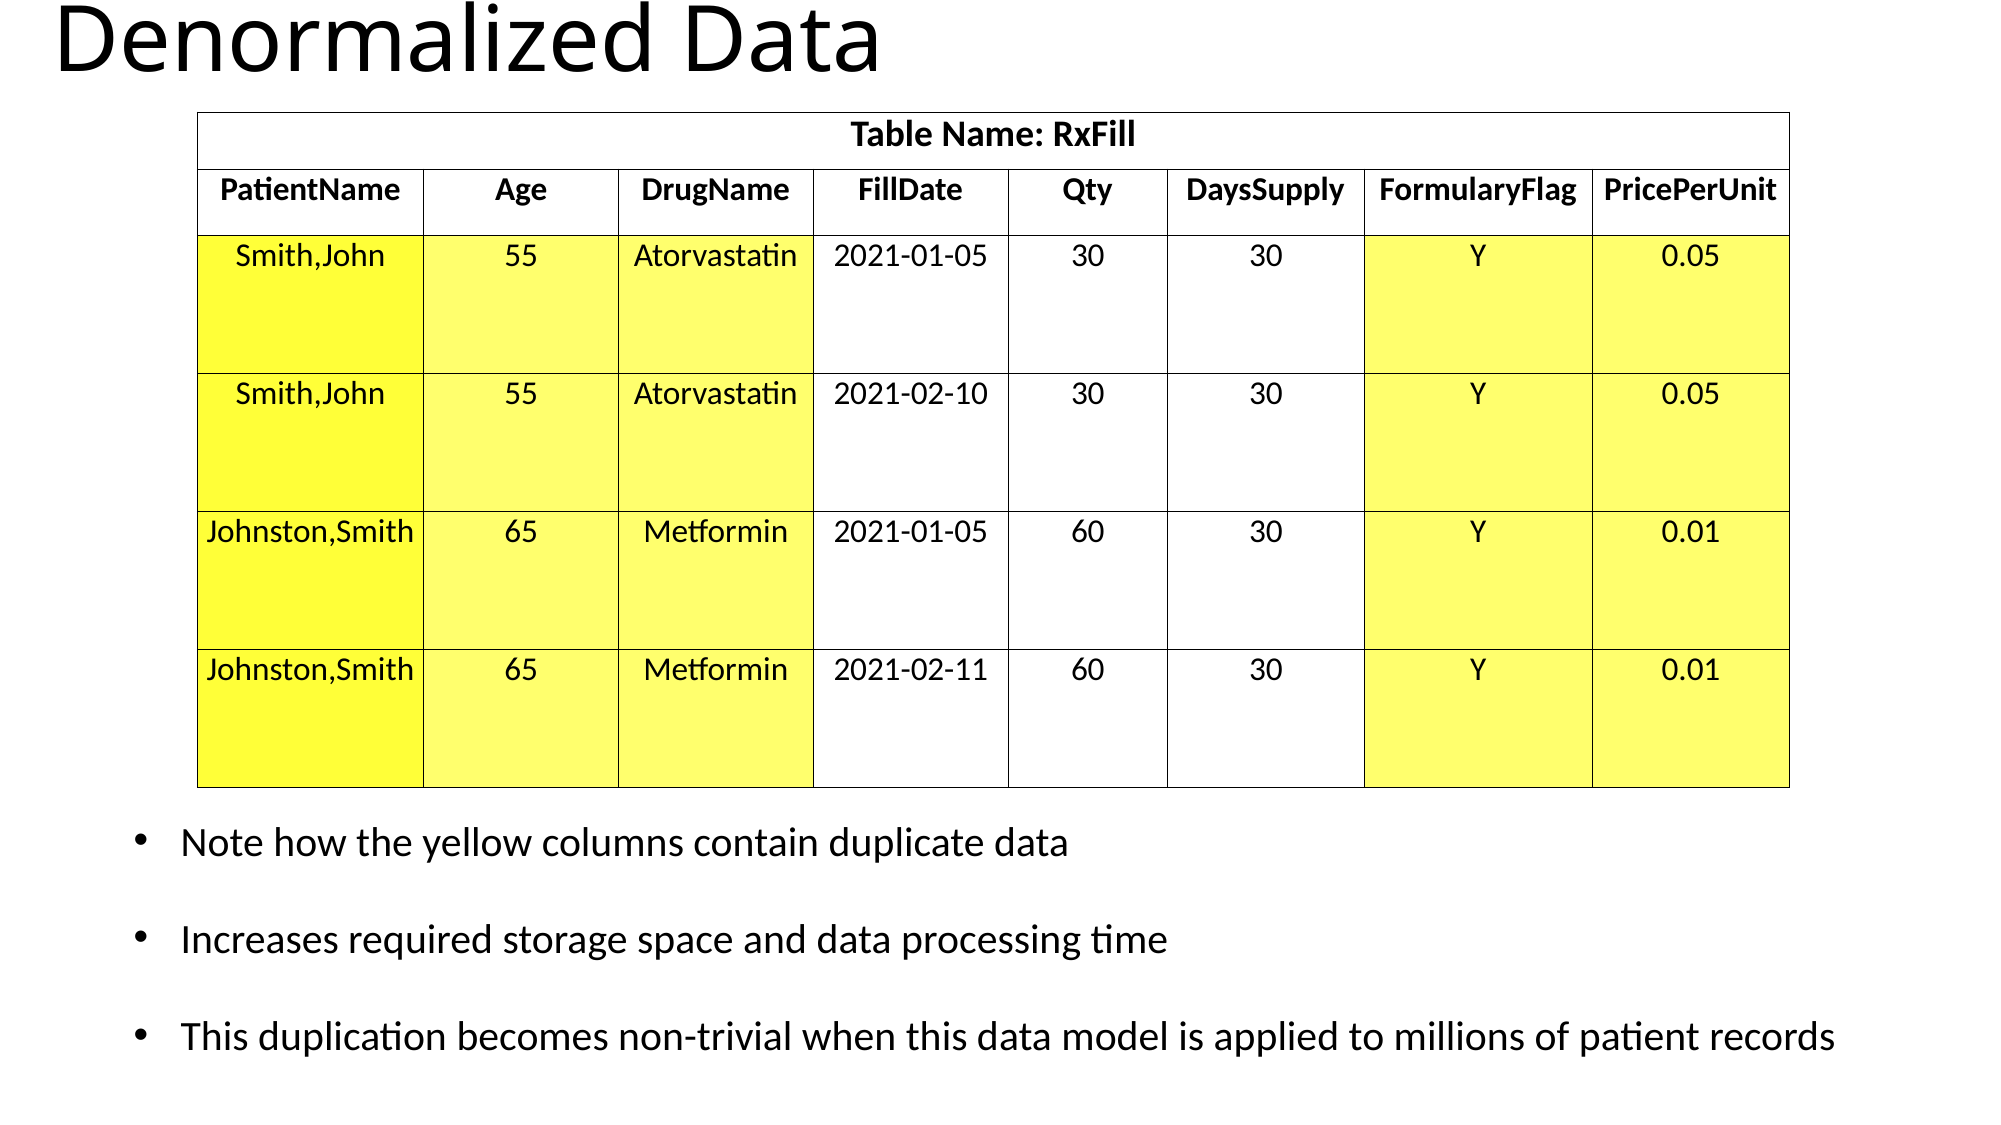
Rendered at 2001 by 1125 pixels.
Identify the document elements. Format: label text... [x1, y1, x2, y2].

table_cell 30 [1009, 374, 1167, 511]
table_cell Atorvastatin [619, 374, 813, 511]
table_cell Y [1365, 374, 1592, 511]
table_cell Age [424, 170, 618, 235]
table_cell 30 [1009, 236, 1167, 373]
table_cell FillDate [814, 170, 1008, 235]
table_cell 65 [424, 512, 618, 649]
table_cell FormularyFlag [1365, 170, 1592, 235]
table_cell Smith,John [198, 374, 423, 511]
table_cell 30 [1168, 650, 1364, 787]
title Denormalized Data [37, 0, 1763, 150]
table_cell Y [1365, 236, 1592, 373]
table_cell Y [1365, 512, 1592, 649]
table_cell DrugName [619, 170, 813, 235]
table_cell 55 [424, 236, 618, 373]
table_cell Y [1365, 650, 1592, 787]
table_cell 0.01 [1593, 650, 1789, 787]
table_cell Metformin [619, 650, 813, 787]
table_cell 30 [1168, 512, 1364, 649]
table_cell 2021-02-10 [814, 374, 1008, 511]
table_cell Smith,John [198, 236, 423, 373]
table_cell 0.05 [1593, 374, 1789, 511]
table_cell 65 [424, 650, 618, 787]
table_cell Qty [1009, 170, 1167, 235]
table_cell PricePerUnit [1593, 170, 1789, 235]
text_box Note how the yellow columns contain duplicate data Increases required storage space and data processing time This duplication becomes non-trivial when this data model is applied to millions of patient records [118, 806, 1891, 1067]
table_cell 2021-02-11 [814, 650, 1008, 787]
table_cell Atorvastatin [619, 236, 813, 373]
table_cell 30 [1168, 236, 1364, 373]
table_cell DaysSupply [1168, 170, 1364, 235]
table_cell 2021-01-05 [814, 512, 1008, 649]
table_cell Johnston,Smith [198, 650, 423, 787]
table_header Table Name: RxFill [198, 113, 1789, 169]
table_cell Johnston,Smith [198, 512, 423, 649]
table_cell PatientName [198, 170, 423, 235]
table_cell 55 [424, 374, 618, 511]
table_cell 2021-01-05 [814, 236, 1008, 373]
table_cell 60 [1009, 650, 1167, 787]
table_cell 0.01 [1593, 512, 1789, 649]
table_cell 60 [1009, 512, 1167, 649]
table_cell 30 [1168, 374, 1364, 511]
table_cell 0.05 [1593, 236, 1789, 373]
table_cell Metformin [619, 512, 813, 649]
